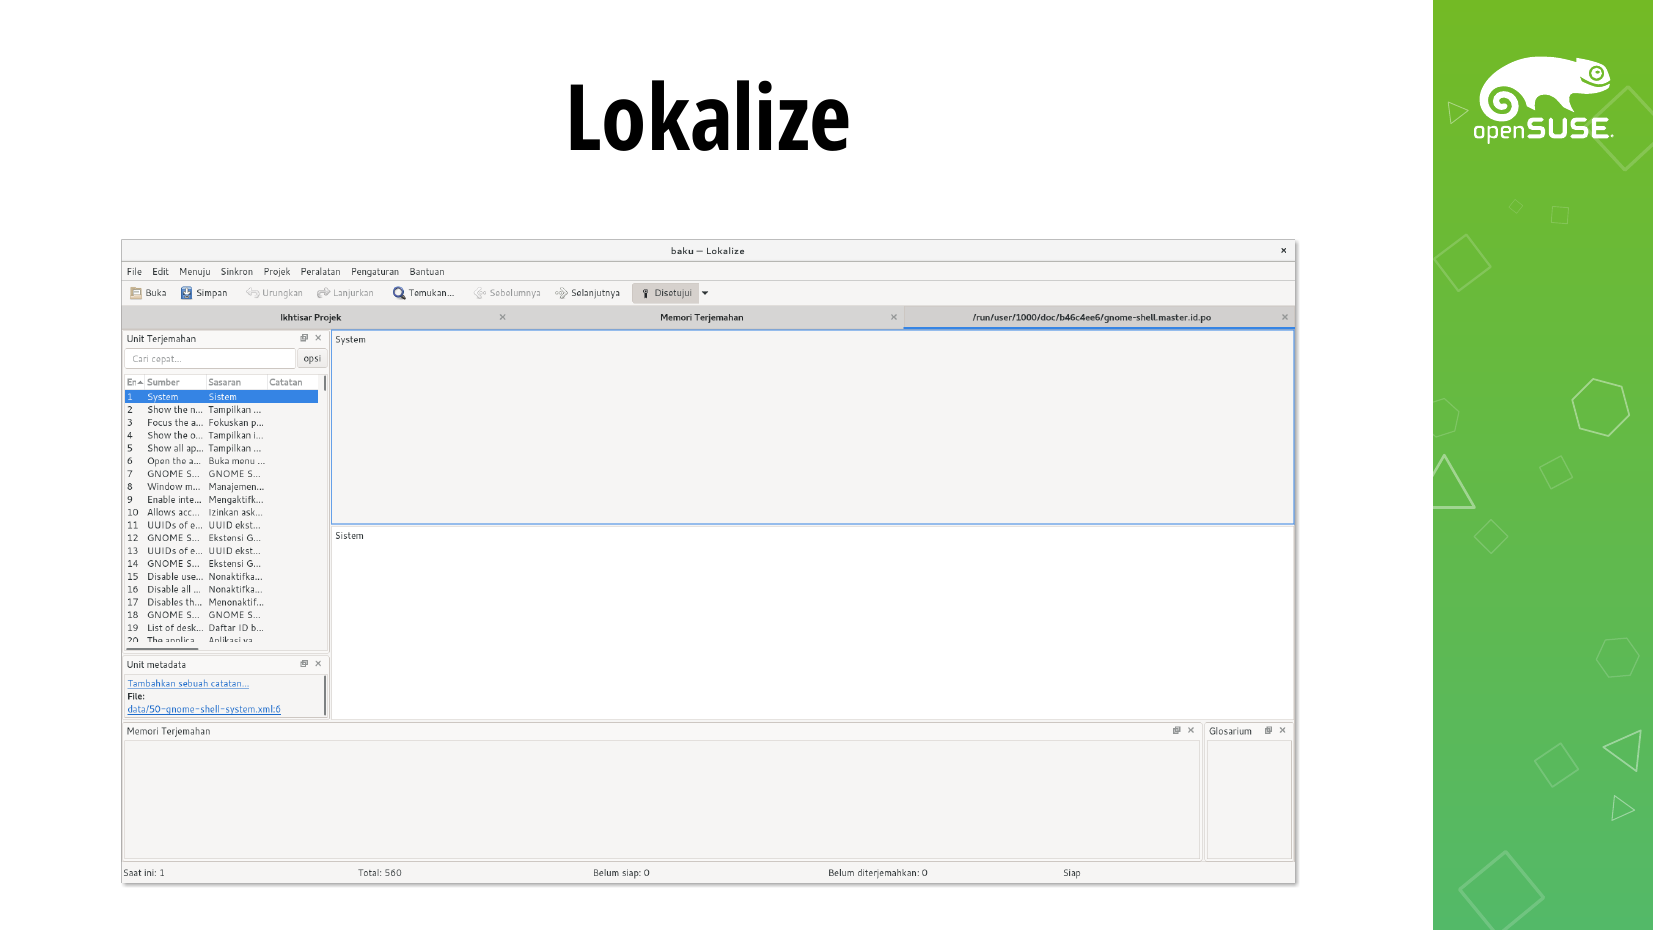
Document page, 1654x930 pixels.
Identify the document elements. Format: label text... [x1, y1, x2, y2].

picture [118, 236, 1300, 888]
title Lokalize [82, 37, 1336, 193]
